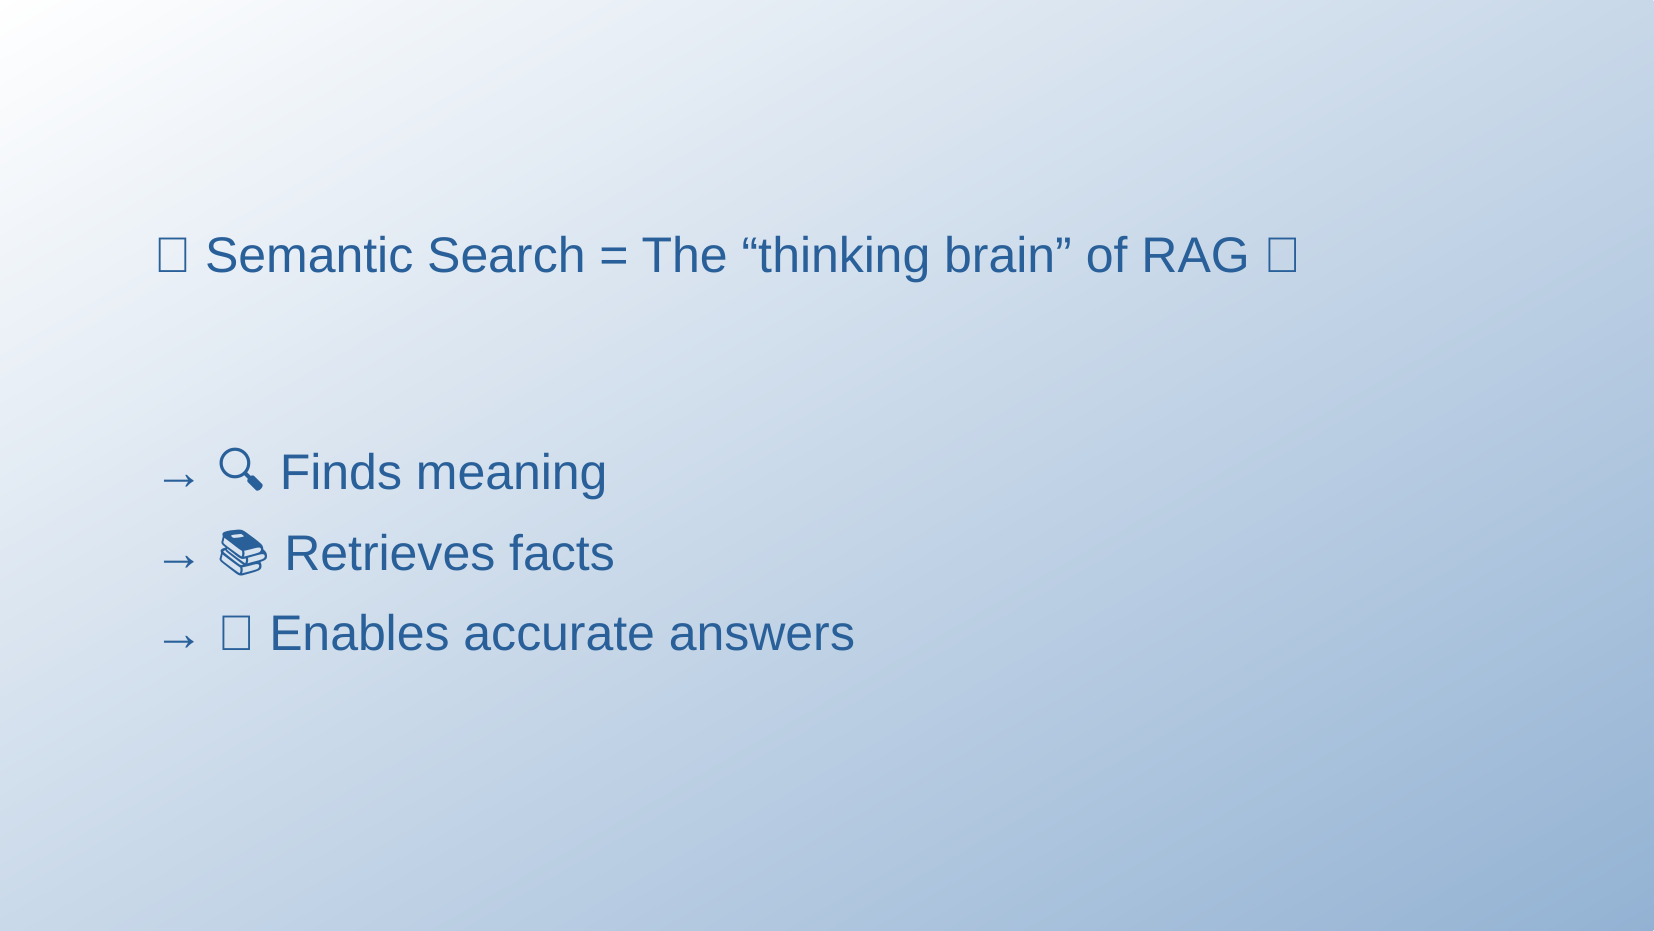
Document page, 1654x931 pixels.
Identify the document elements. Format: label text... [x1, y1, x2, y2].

text_box 🧠 Semantic Search = The “thinking brain” of RAG 🧩 → 🔍 Finds meaning → 📚 Retrieves facts → 💡 Enables accurate answers [139, 220, 1490, 745]
